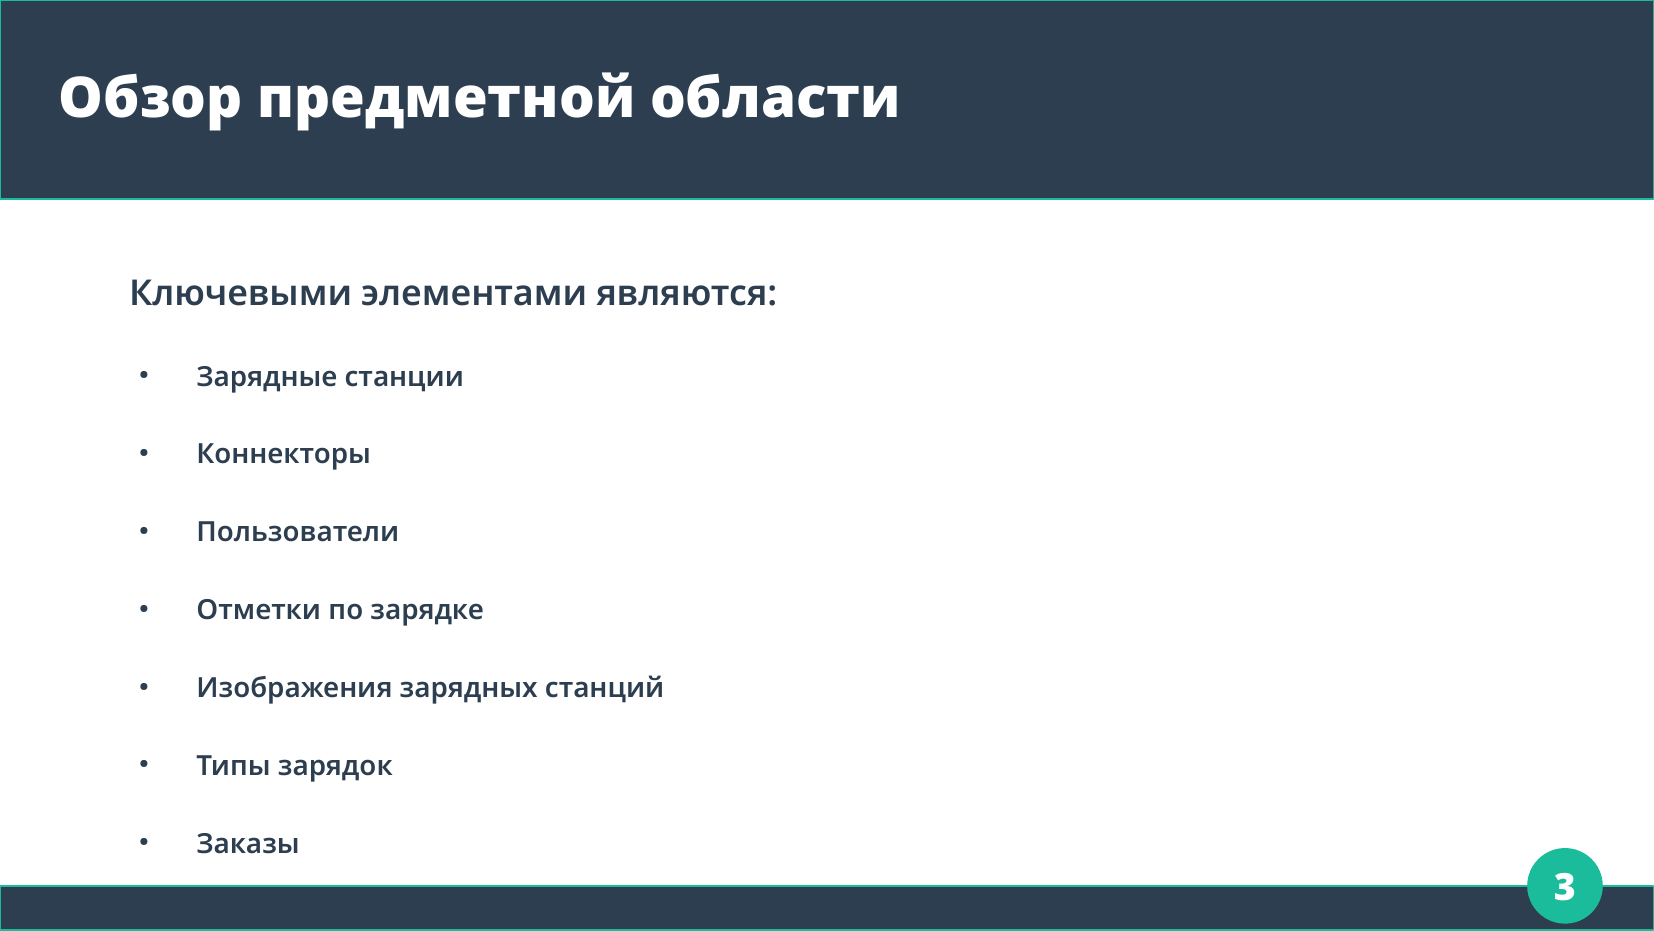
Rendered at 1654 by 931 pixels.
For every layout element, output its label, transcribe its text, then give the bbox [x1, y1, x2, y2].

list Ключевыми элементами являются: Зарядные станции Коннекторы Пользователи Отметки по зарядке Изображения зарядных станций Типы зарядок Заказы [59, 243, 1595, 864]
title Обзор предметной области [59, 37, 1595, 155]
